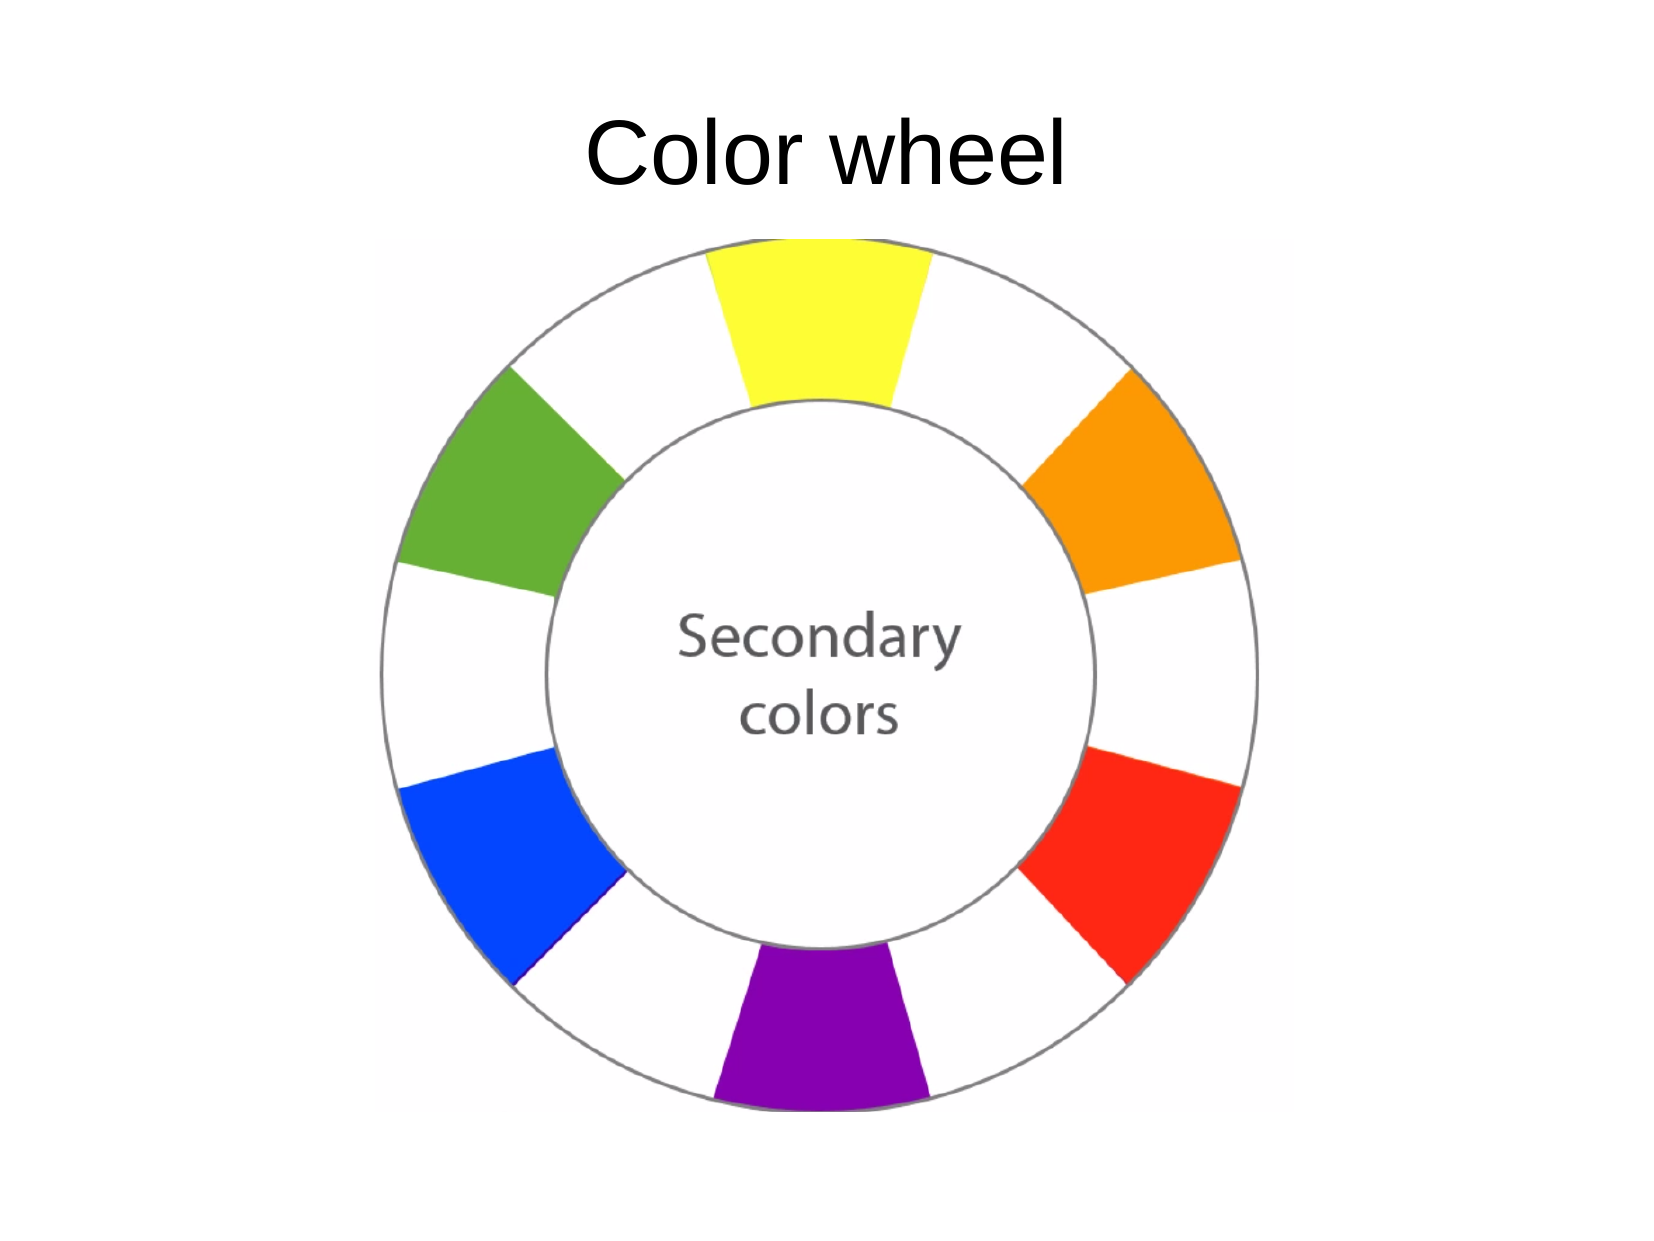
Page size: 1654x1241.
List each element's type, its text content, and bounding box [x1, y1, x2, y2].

picture [375, 239, 1294, 1112]
title Color wheel [82, 49, 1571, 257]
